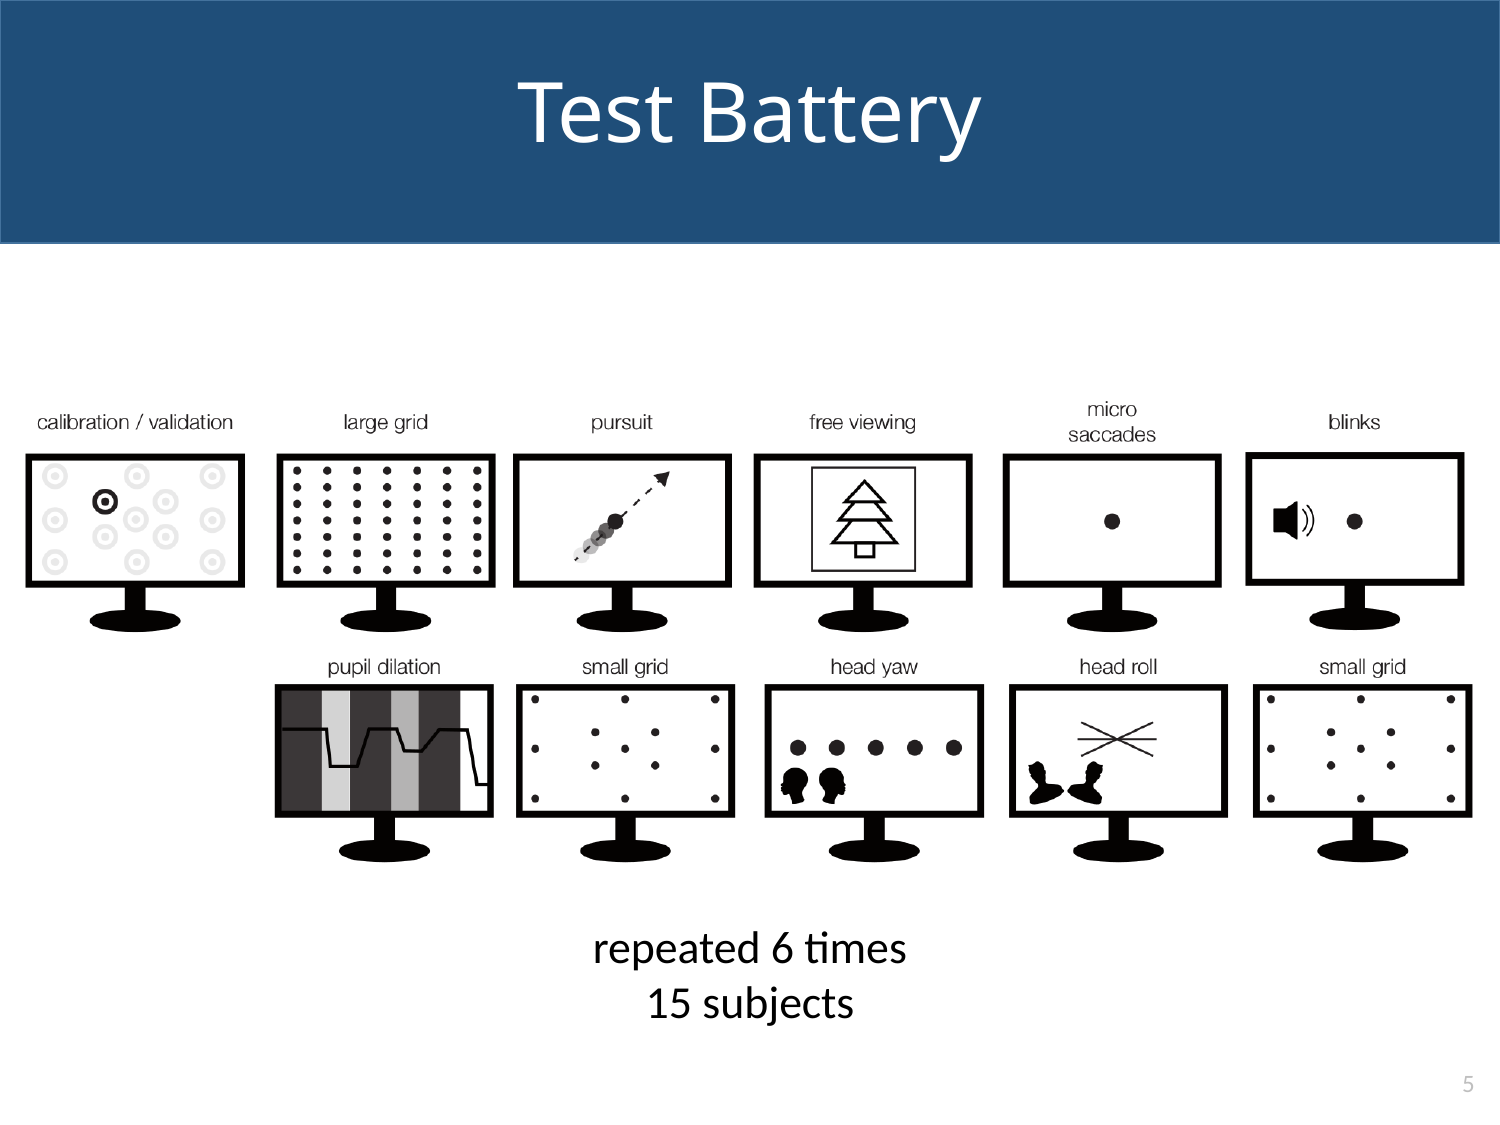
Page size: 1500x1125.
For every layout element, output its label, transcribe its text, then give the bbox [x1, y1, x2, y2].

picture [0, 342, 1500, 924]
title Test Battery [419, 62, 1081, 168]
text_box repeated 6 times 15 subjects [578, 924, 922, 1036]
